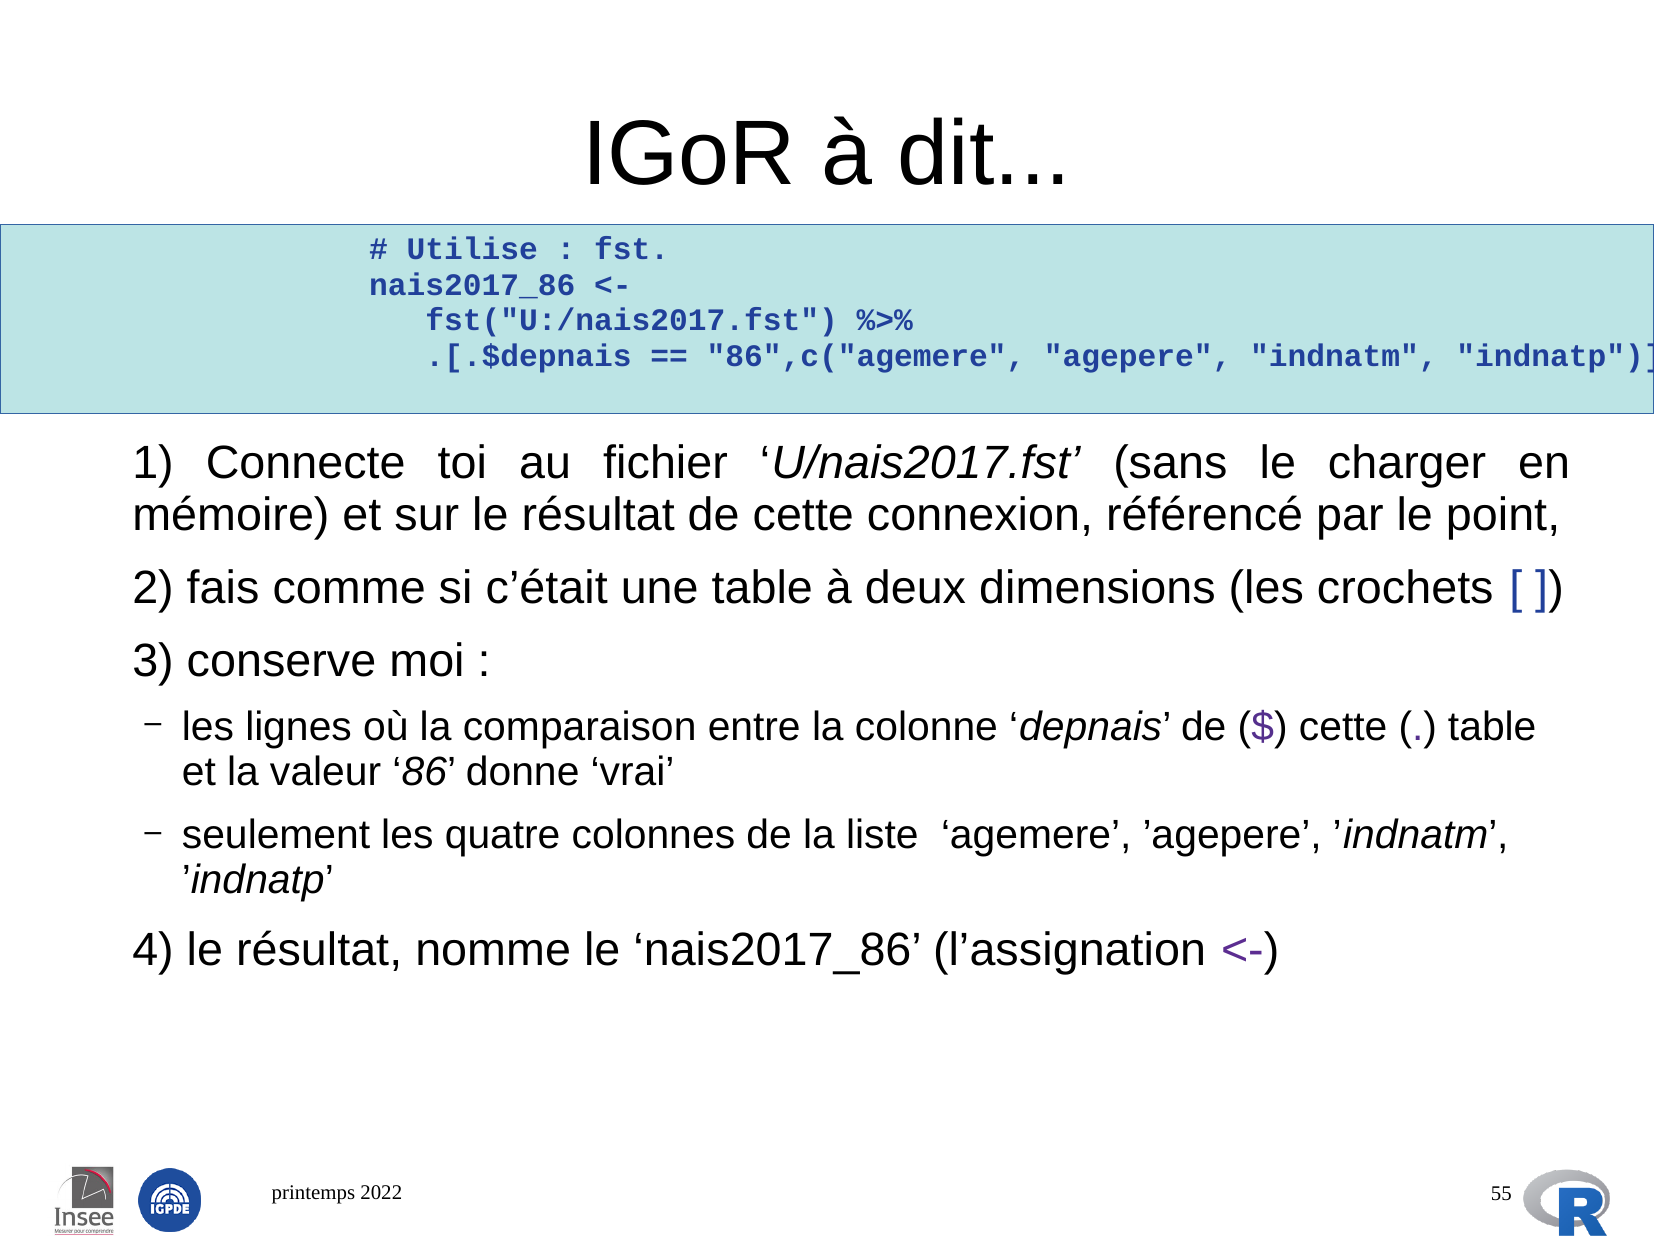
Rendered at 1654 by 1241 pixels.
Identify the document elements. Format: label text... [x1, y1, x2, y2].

picture [1523, 1169, 1610, 1236]
list 1) Connecte toi au fichier ‘U/nais2017.fst’ (sans le charger en mémoire) et sur le résultat de cette connexion, référencé par le point, 2) fais comme si c’était une table à deux dimensions (les crochets [ ]) 3) conserve moi : les lignes où la comparaison entre la colonne ‘depnais’ de ($) cette (.) table et la valeur ‘86’ donne ‘vrai’ seulement les quatre colonnes de la liste ‘agemere’, ’agepere’, ’indnatm’, ’indnatp’ 4) le résultat, nomme le ‘nais2017_86’ (l’assignation <-) [82, 414, 1571, 1010]
picture [138, 1168, 201, 1232]
title IGoR à dit... [82, 49, 1571, 224]
picture [47, 1163, 120, 1236]
text_box # Utilise : fst. nais2017_86 <- fst("U:/nais2017.fst") %>% .[.$depnais == "86",c("agemere", "agepere", "indnatm", "indnatp")] [0, 224, 1654, 414]
